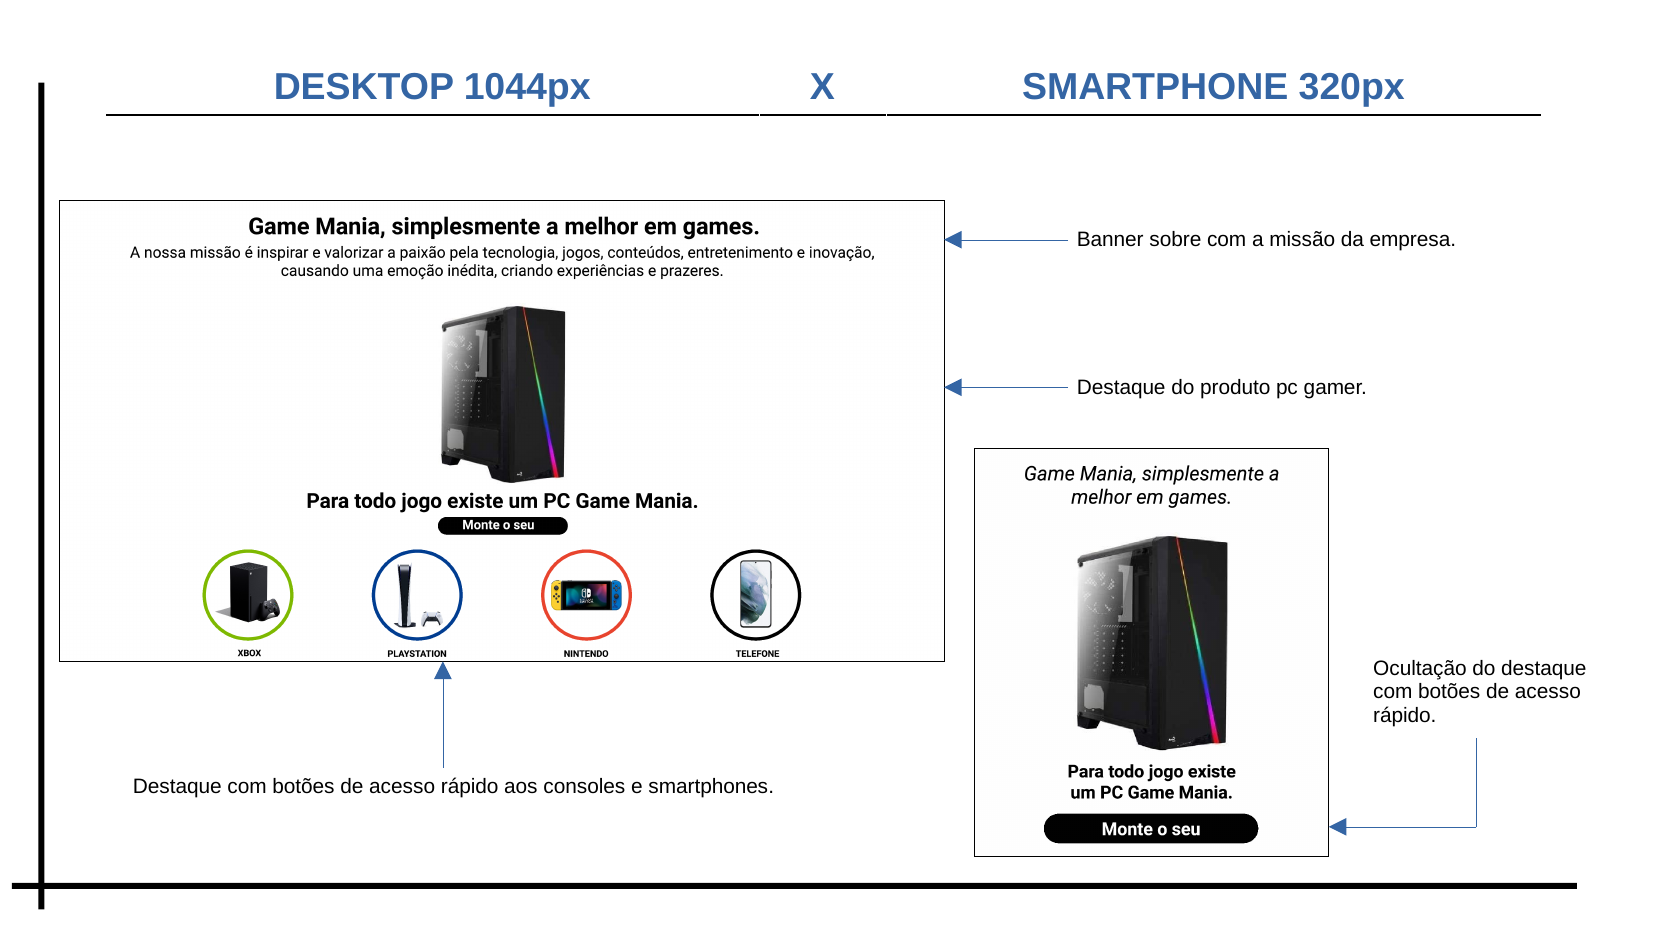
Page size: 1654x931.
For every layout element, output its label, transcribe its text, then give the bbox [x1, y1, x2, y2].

picture [59, 200, 945, 662]
picture [974, 448, 1329, 857]
text_box Banner sobre com a missão da empresa. [1062, 220, 1565, 259]
text_box Destaque do produto pc gamer. [1062, 368, 1565, 407]
text_box Ocultação do destaque com botões de acesso rápido. [1358, 649, 1625, 739]
table_header SMARTPHONE 320px [887, 59, 1541, 114]
table_header DESKTOP 1044px [106, 59, 759, 114]
text_box Destaque com botões de acesso rápido aos consoles e smartphones. [118, 767, 798, 806]
table_header X [760, 59, 886, 114]
